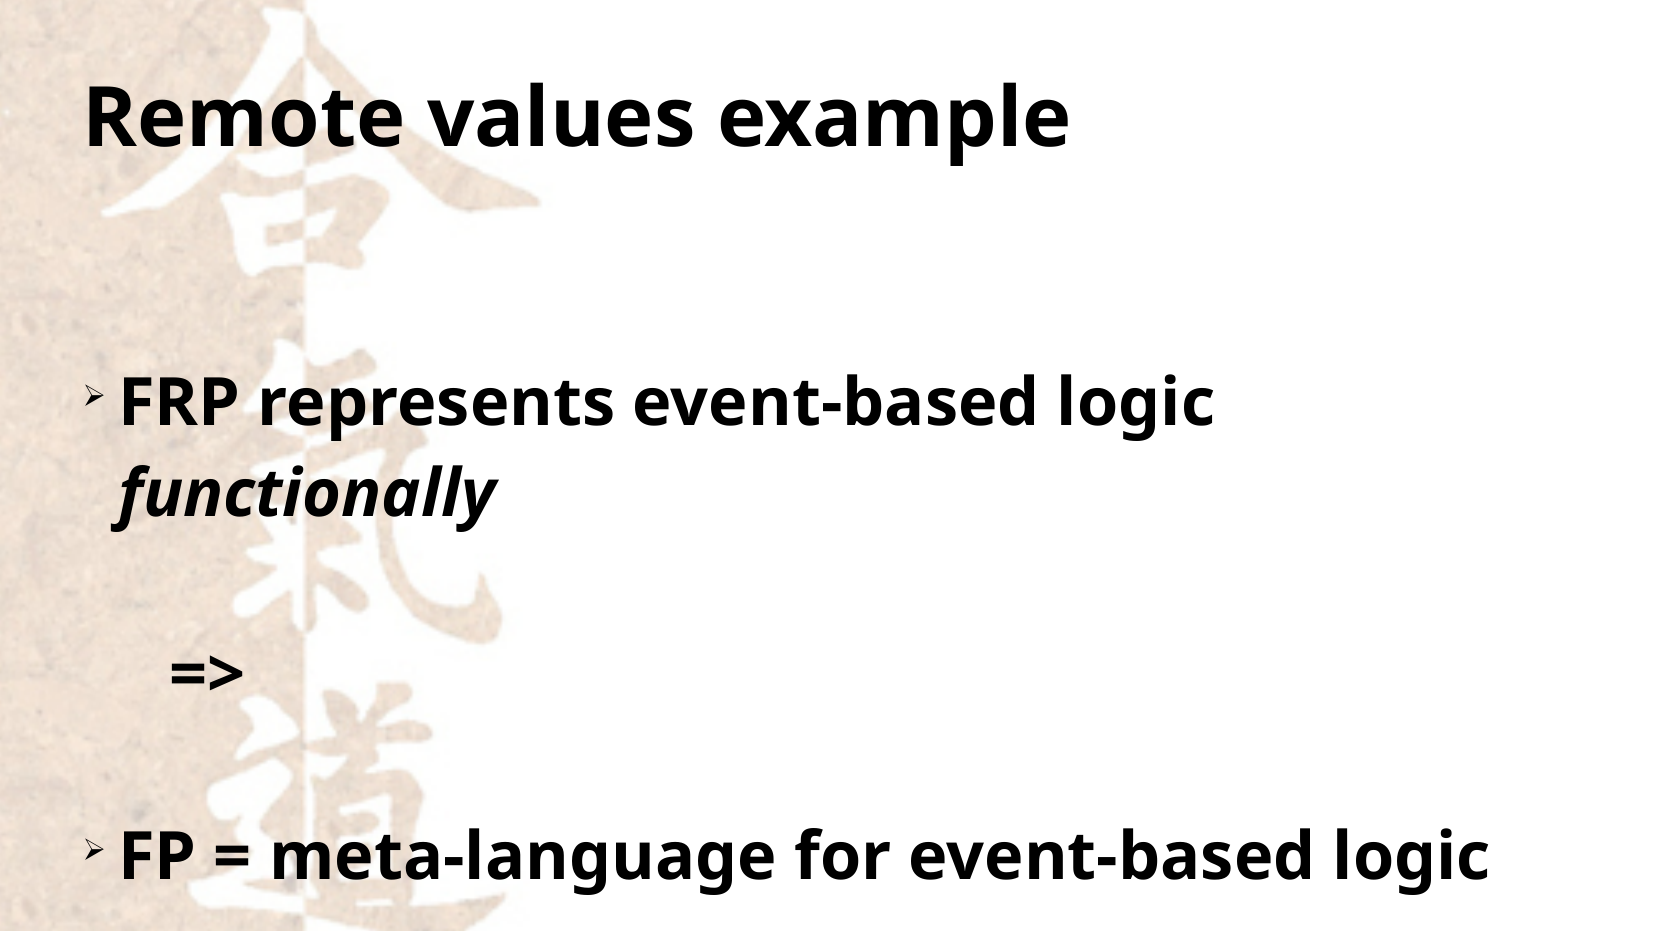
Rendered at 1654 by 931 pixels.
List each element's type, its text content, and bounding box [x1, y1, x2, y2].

subtitle FRP represents event-based logic functionally => FP = meta-language for event-based logic [82, 354, 1571, 891]
title Remote values example [82, 37, 1571, 193]
picture [0, 0, 1654, 931]
